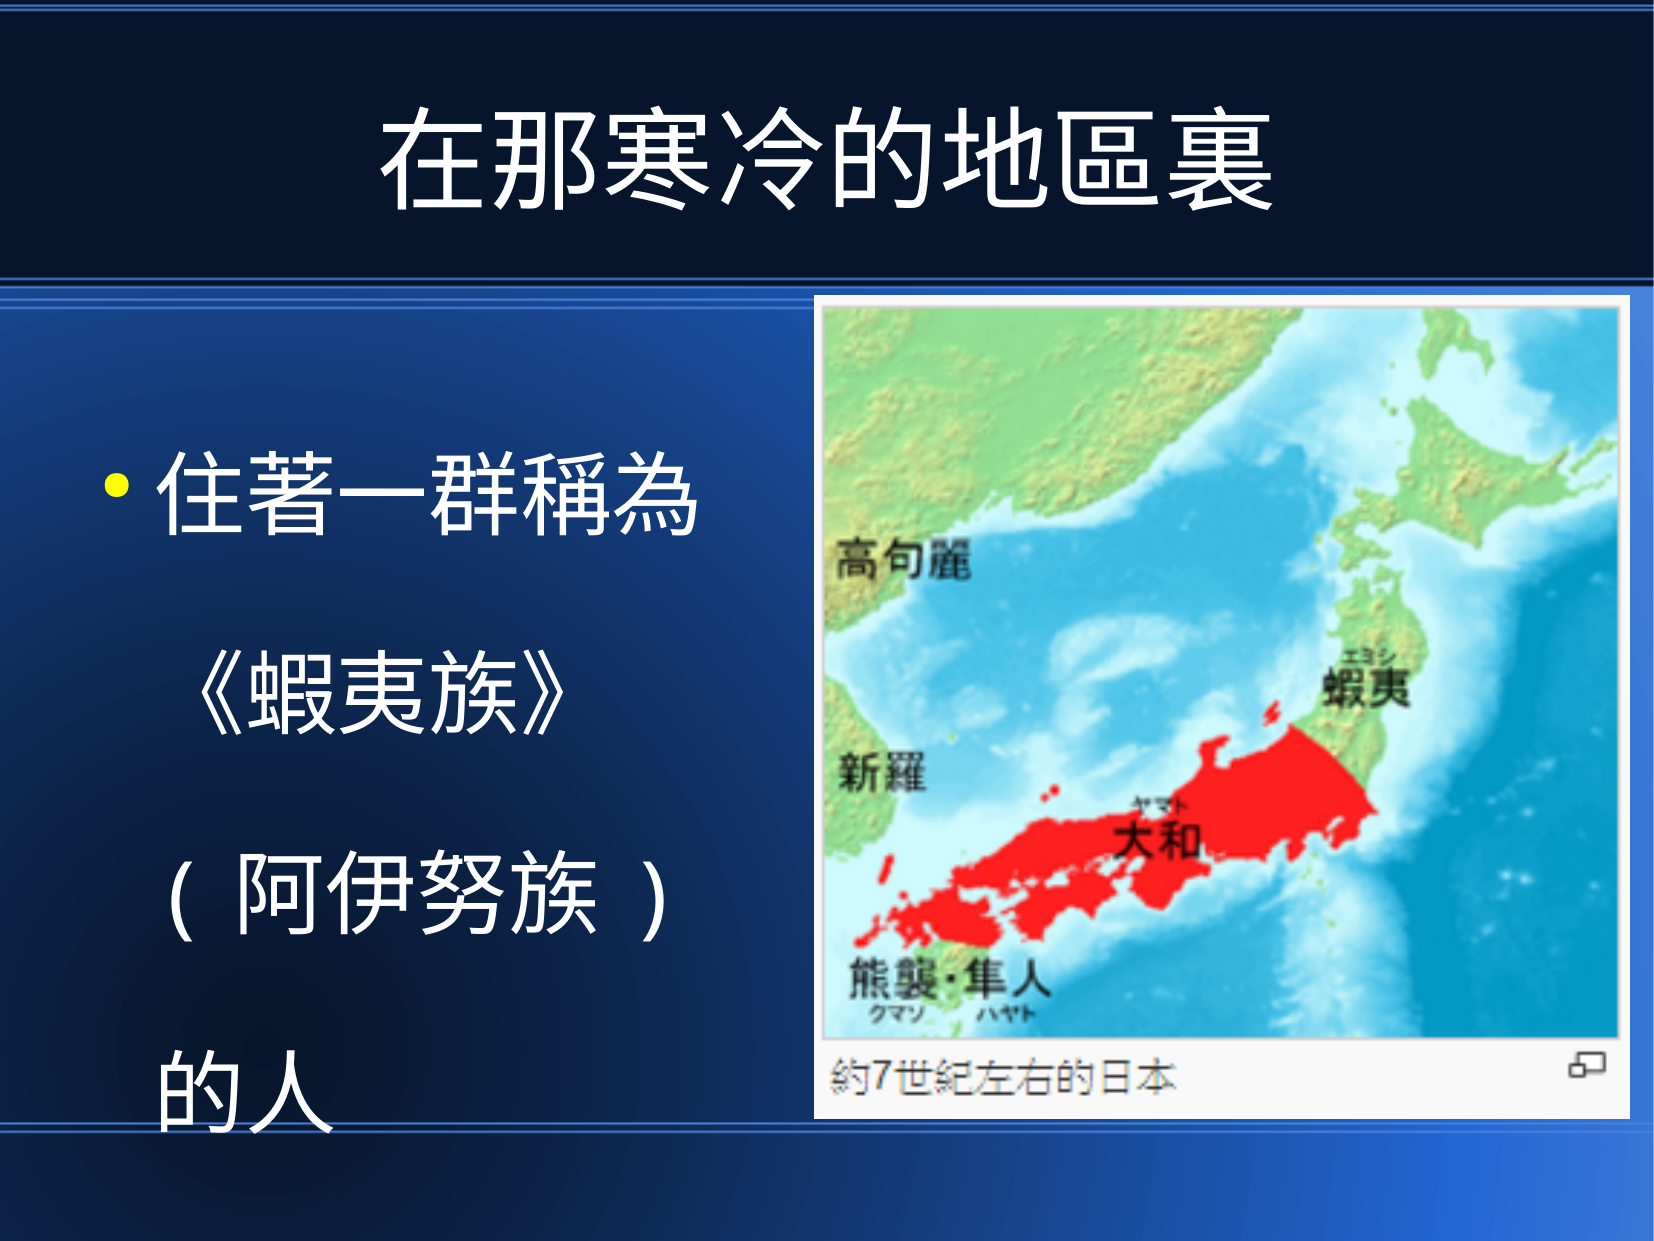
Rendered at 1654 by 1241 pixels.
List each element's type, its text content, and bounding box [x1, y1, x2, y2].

picture [0, 0, 1654, 1241]
title 在那寒冷的地區裏 [82, 49, 1571, 257]
list 住著一群稱為《蝦夷族》(阿伊努族)的人 [82, 355, 756, 1241]
